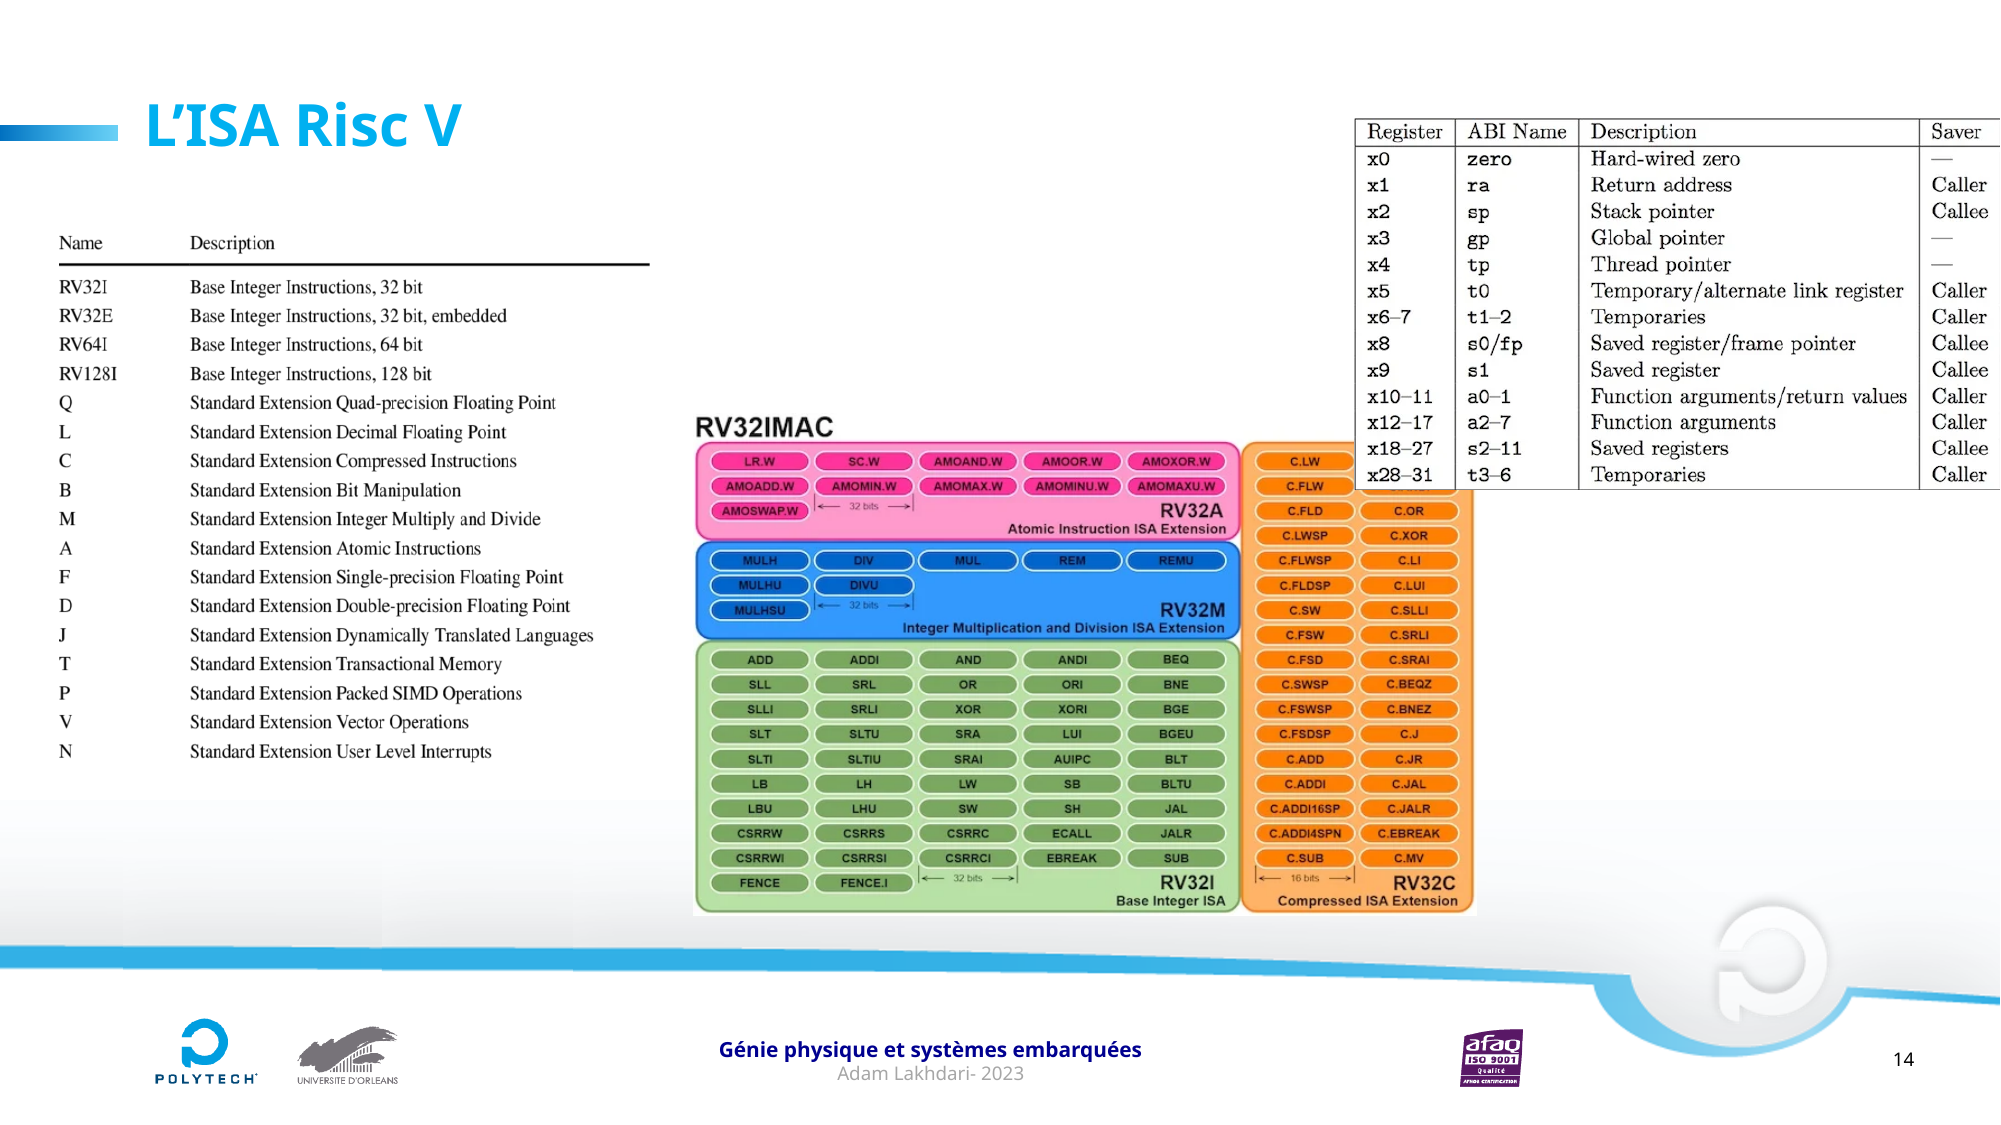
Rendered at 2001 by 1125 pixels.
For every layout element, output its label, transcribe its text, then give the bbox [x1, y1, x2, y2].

title L’ISA Risc V [129, 29, 1930, 218]
picture [0, 118, 2000, 1125]
text_box Génie physique et systèmes embarquées Adam Lakhdari- 2023 [402, 1035, 1459, 1085]
picture [59, 229, 650, 768]
